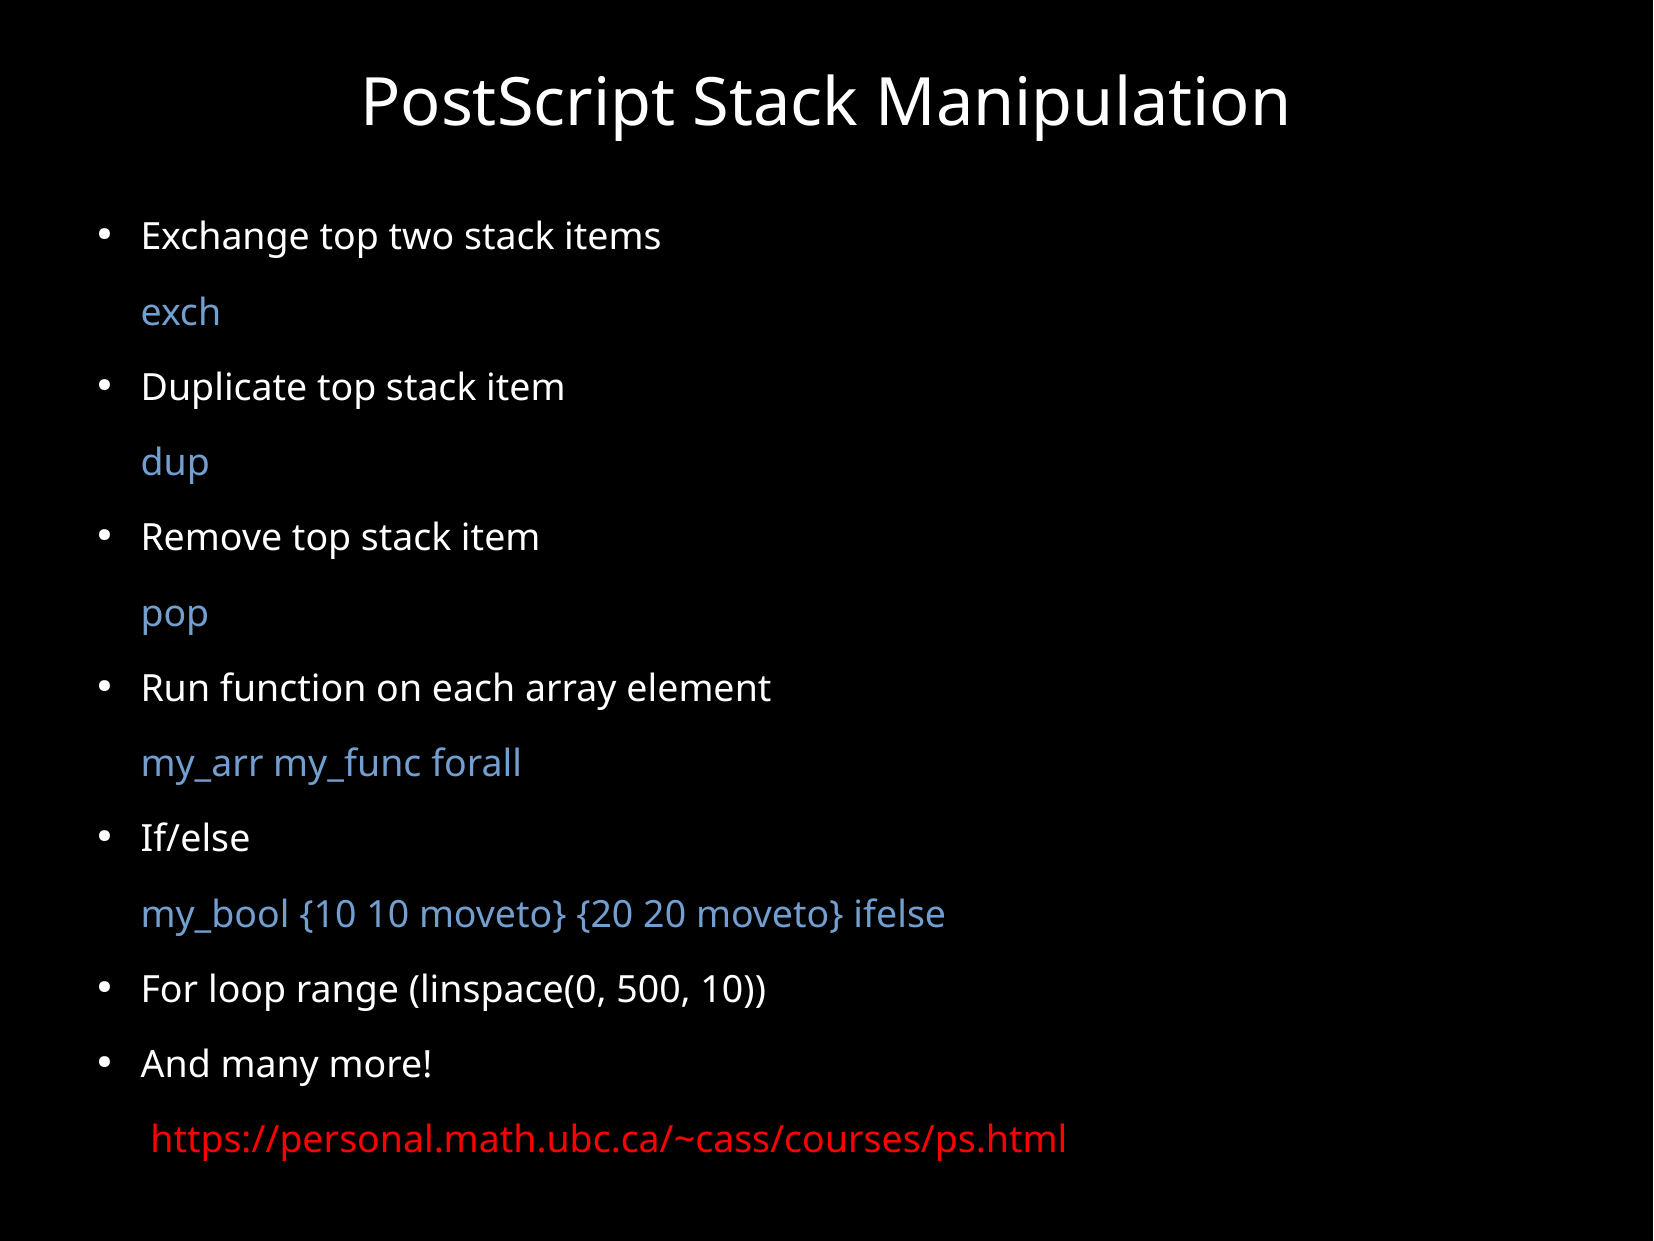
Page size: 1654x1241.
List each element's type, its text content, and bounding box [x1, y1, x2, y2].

list Exchange top two stack items exch Duplicate top stack item dup Remove top stack item pop Run function on each array element my_arr my_func forall If/else my_bool {10 10 moveto} {20 20 moveto} ifelse For loop range (linspace(0, 500, 10)) And many more! https://personal.math.ubc.ca/~cass/courses/ps.html [82, 210, 1571, 1171]
title PostScript Stack Manipulation [82, 49, 1571, 151]
